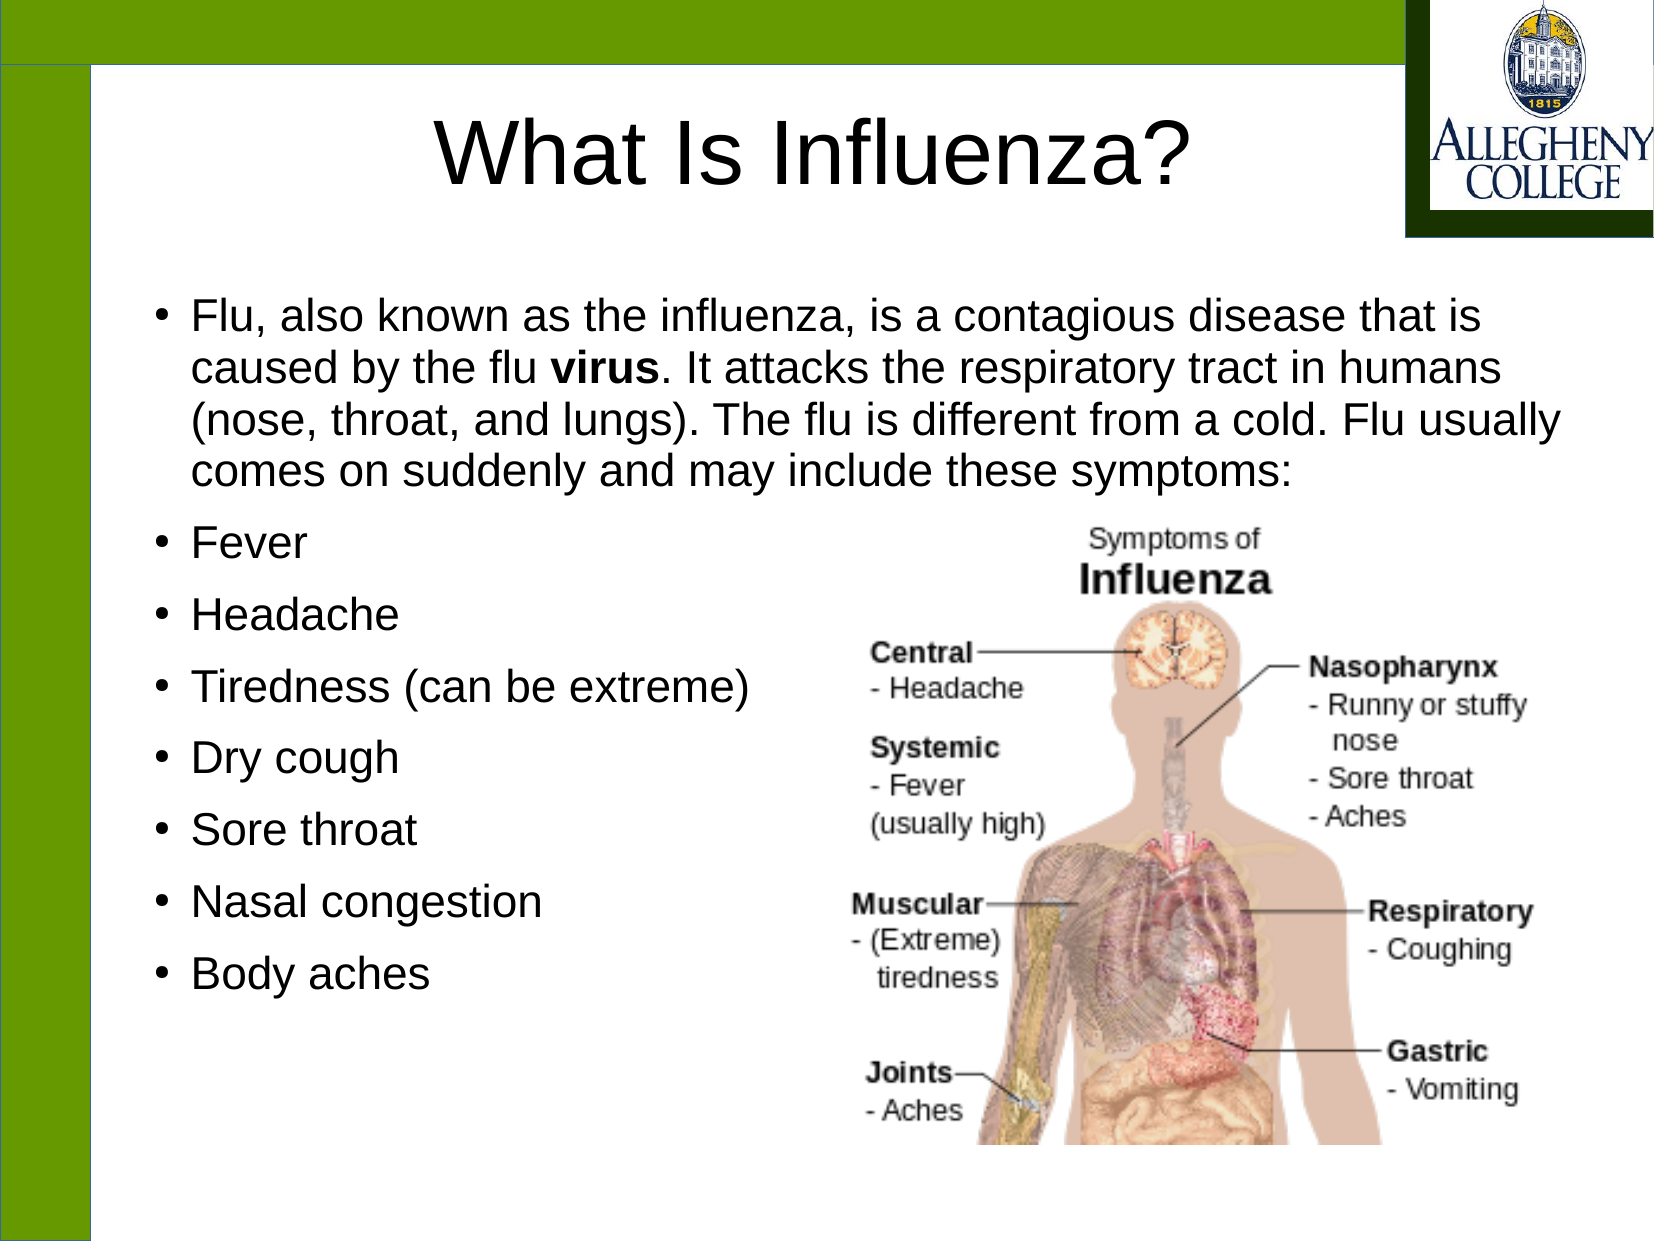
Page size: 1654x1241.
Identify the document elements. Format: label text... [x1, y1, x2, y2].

list Flu, also known as the influenza, is a contagious disease that is caused by the flu virus. It attacks the respiratory tract in humans (nose, throat, and lungs). The flu is different from a cold. Flu usually comes on suddenly and may include these symptoms: Fever Headache Tiredness (can be extreme) Dry cough Sore throat Nasal congestion Body aches [141, 290, 1630, 1010]
text_box [0, 0, 1654, 1241]
picture [840, 521, 1551, 1145]
picture [1430, 0, 1654, 210]
title What Is Influenza? [112, 65, 1515, 257]
